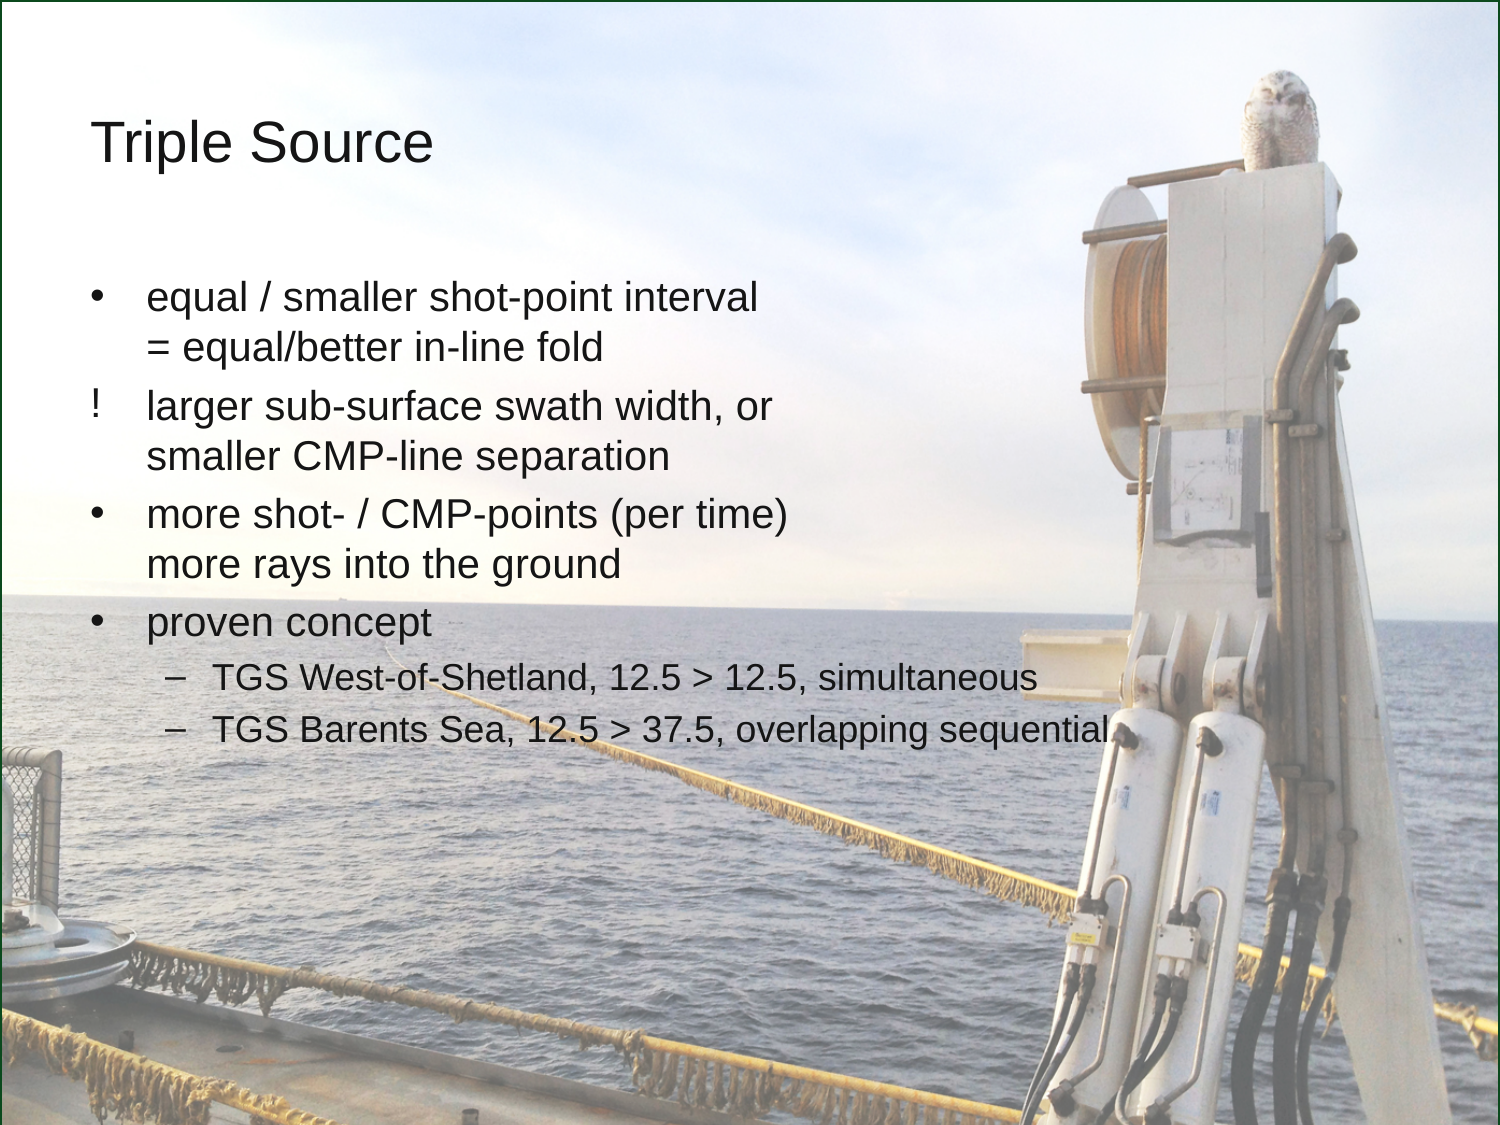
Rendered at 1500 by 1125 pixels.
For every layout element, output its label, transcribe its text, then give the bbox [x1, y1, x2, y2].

title Triple Source [75, 45, 1425, 233]
text_box [0, 0, 1500, 1125]
list equal / smaller shot-point interval = equal/better in-line fold larger sub-surface swath width, or smaller CMP-line separation more shot- / CMP-points (per time) more rays into the ground proven concept TGS West-of-Shetland, 12.5 > 12.5, simultaneous TGS Barents Sea, 12.5 > 37.5, overlapping sequential [75, 262, 1425, 1005]
